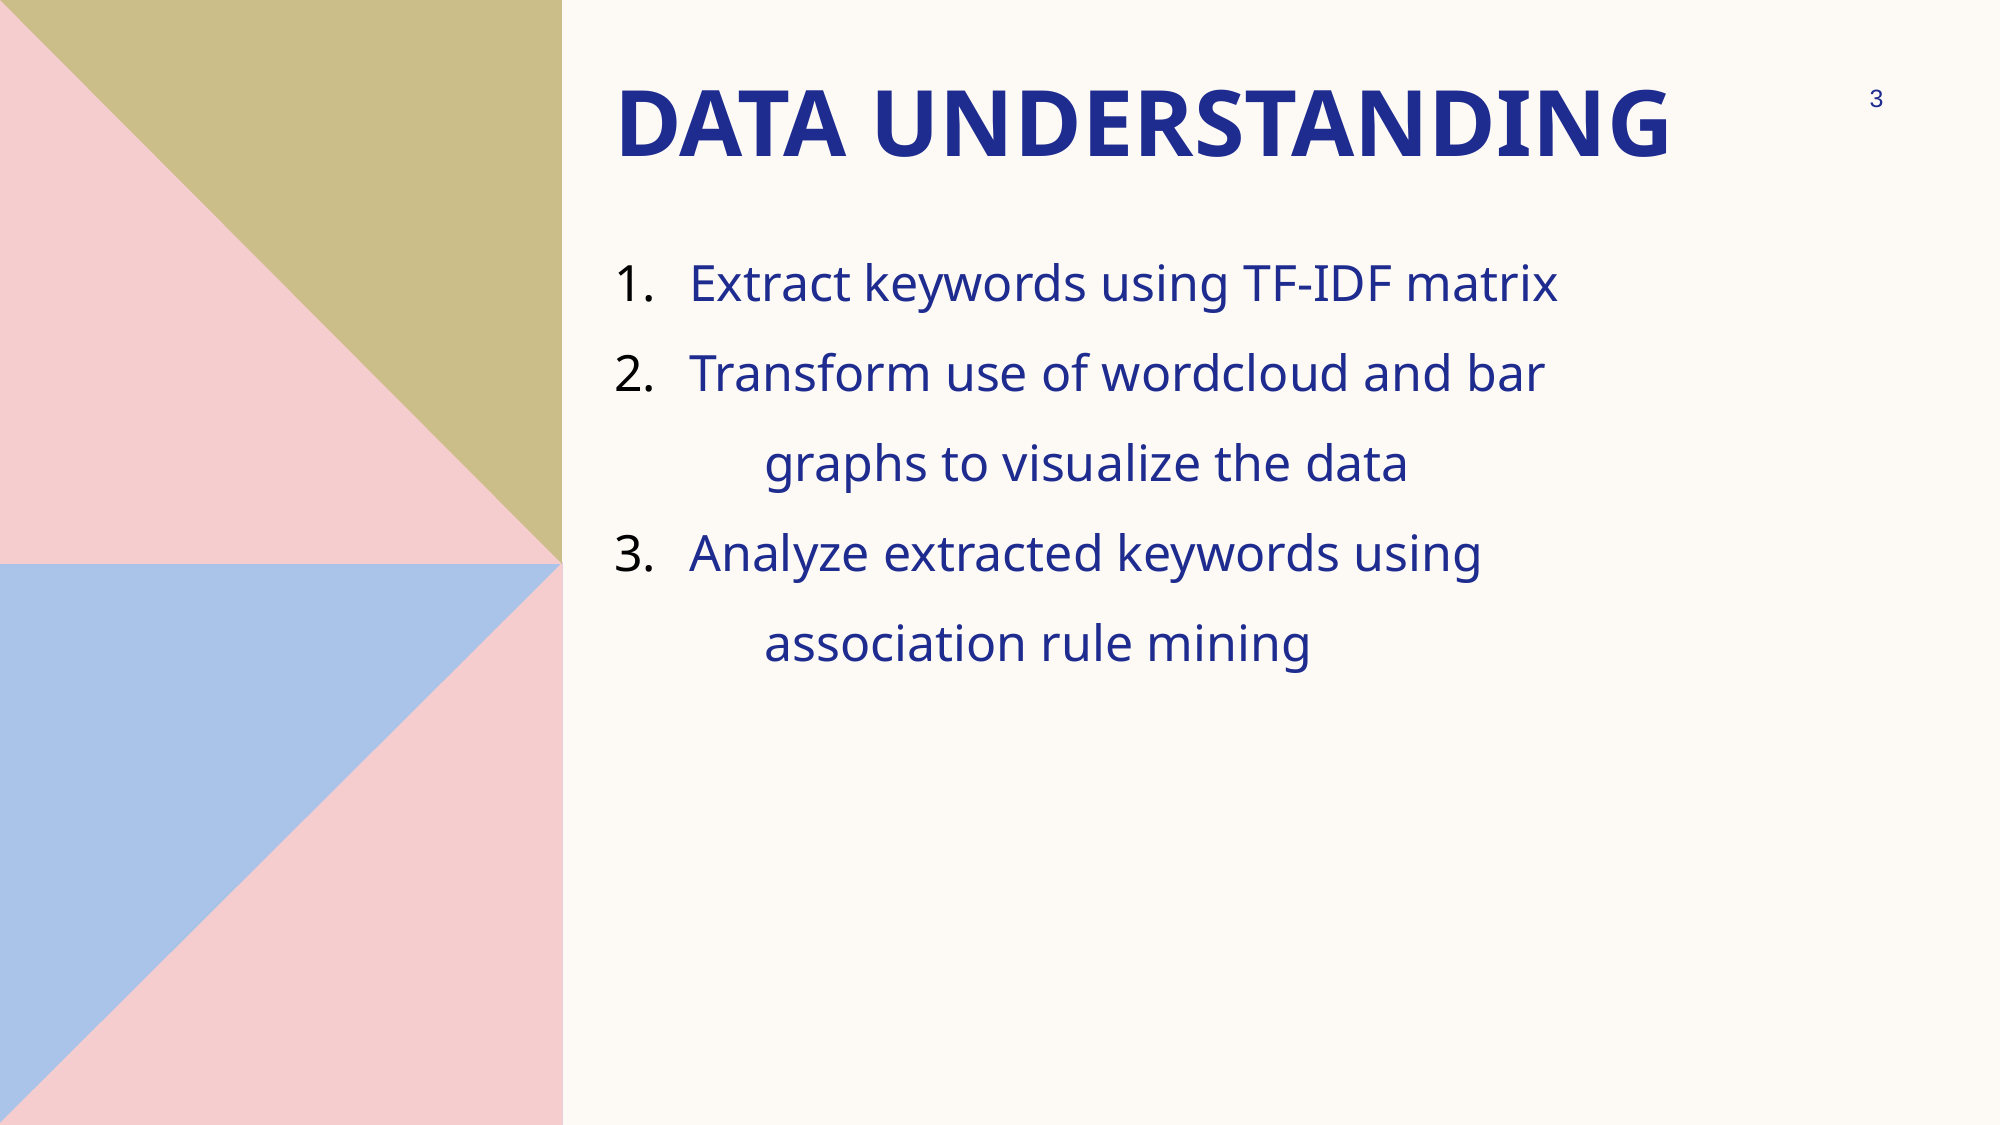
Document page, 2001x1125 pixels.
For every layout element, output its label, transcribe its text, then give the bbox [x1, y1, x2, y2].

text_box Extract keywords using TF-IDF matrix Transform use of wordcloud and bar graphs to visualize the data Analyze extracted keywords using association rule mining [599, 213, 1600, 675]
title Data understanding [599, 56, 1909, 184]
text_box [1795, 75, 1958, 121]
